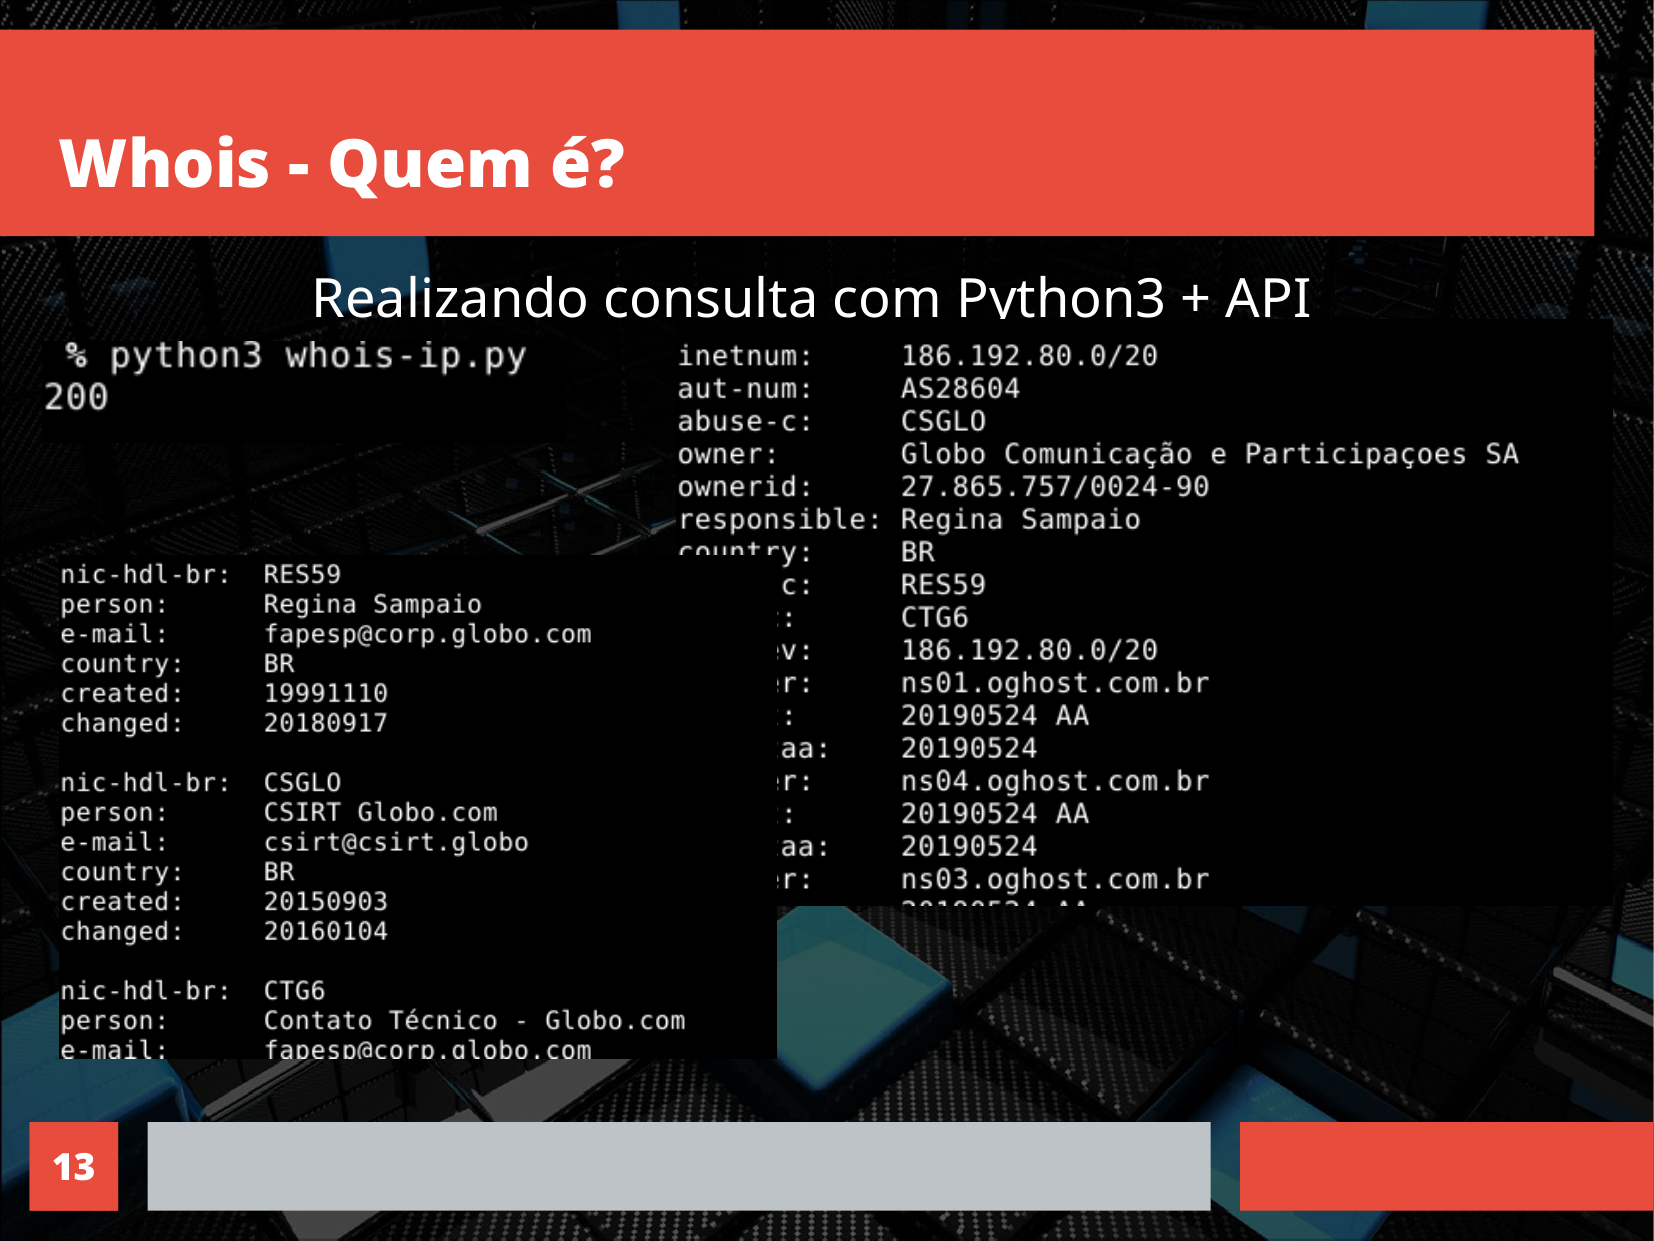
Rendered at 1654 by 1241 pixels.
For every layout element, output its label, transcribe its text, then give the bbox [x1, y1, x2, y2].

title Whois - Quem é? [59, 59, 1595, 207]
picture [0, 0, 1654, 1241]
list Realizando consulta com Python3 + API [777, 906, 1565, 1028]
list Realizando consulta com Python3 + API [59, 259, 1565, 555]
